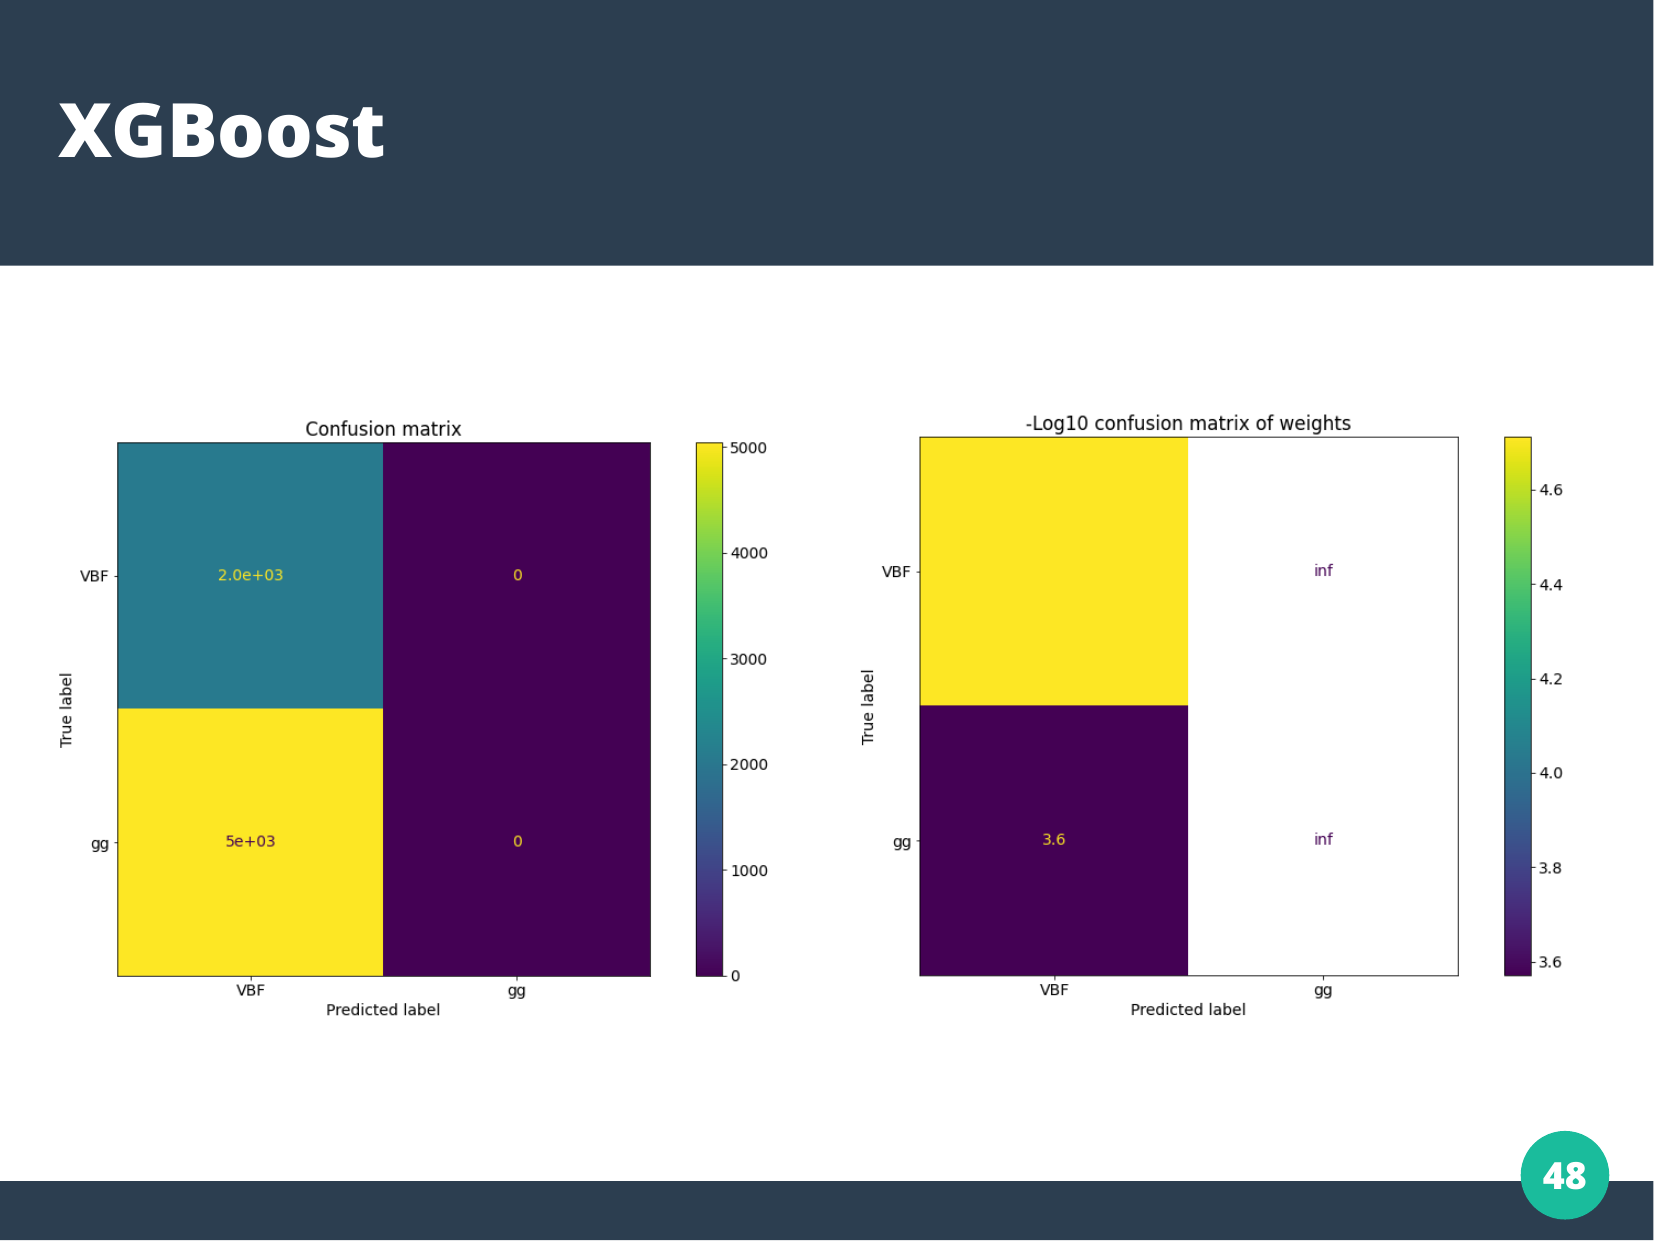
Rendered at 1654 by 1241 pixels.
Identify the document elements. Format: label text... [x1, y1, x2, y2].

title XGBoost [59, 49, 1595, 207]
picture [48, 405, 794, 1035]
picture [849, 398, 1594, 1036]
